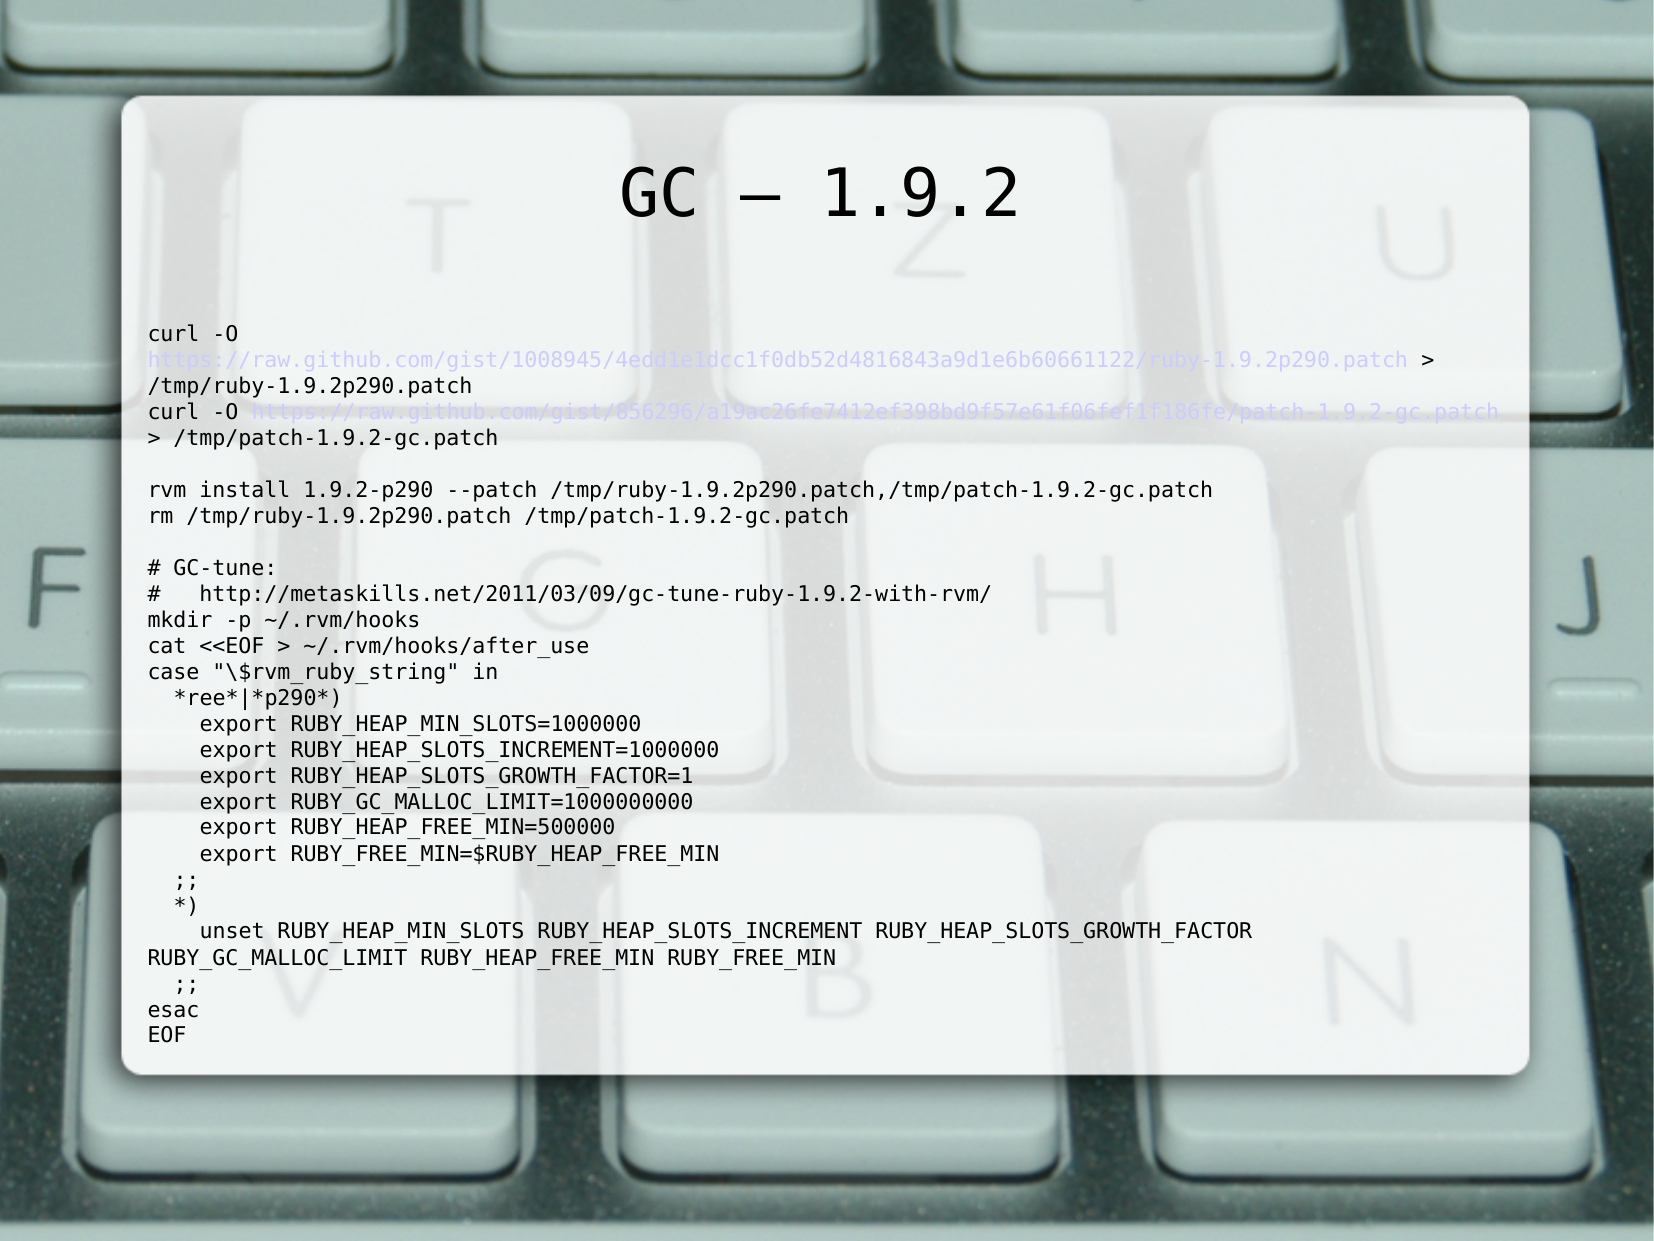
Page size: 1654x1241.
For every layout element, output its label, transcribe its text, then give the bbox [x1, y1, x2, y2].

list curl -O https://raw.github.com/gist/1008945/4edd1e1dcc1f0db52d4816843a9d1e6b60661122/ruby-1.9.2p290.patch > /tmp/ruby-1.9.2p290.patch curl -O https://raw.github.com/gist/856296/a19ac26fe7412ef398bd9f57e61f06fef1f186fe/patch-1.9.2-gc.patch > /tmp/patch-1.9.2-gc.patch rvm install 1.9.2-p290 --patch /tmp/ruby-1.9.2p290.patch,/tmp/patch-1.9.2-gc.patch rm /tmp/ruby-1.9.2p290.patch /tmp/patch-1.9.2-gc.patch # GC-tune: # http://metaskills.net/2011/03/09/gc-tune-ruby-1.9.2-with-rvm/ mkdir -p ~/.rvm/hooks cat <<EOF > ~/.rvm/hooks/after_use case "\$rvm_ruby_string" in *ree*|*p290*) export RUBY_HEAP_MIN_SLOTS=1000000 export RUBY_HEAP_SLOTS_INCREMENT=1000000 export RUBY_HEAP_SLOTS_GROWTH_FACTOR=1 export RUBY_GC_MALLOC_LIMIT=1000000000 export RUBY_HEAP_FREE_MIN=500000 export RUBY_FREE_MIN=$RUBY_HEAP_FREE_MIN ;; *) unset RUBY_HEAP_MIN_SLOTS RUBY_HEAP_SLOTS_INCREMENT RUBY_HEAP_SLOTS_GROWTH_FACTOR RUBY_GC_MALLOC_LIMIT RUBY_HEAP_FREE_MIN RUBY_FREE_MIN ;; esac EOF [147, 315, 1506, 1066]
picture [0, 0, 1654, 1241]
title GC – 1.9.2 [135, 117, 1506, 271]
